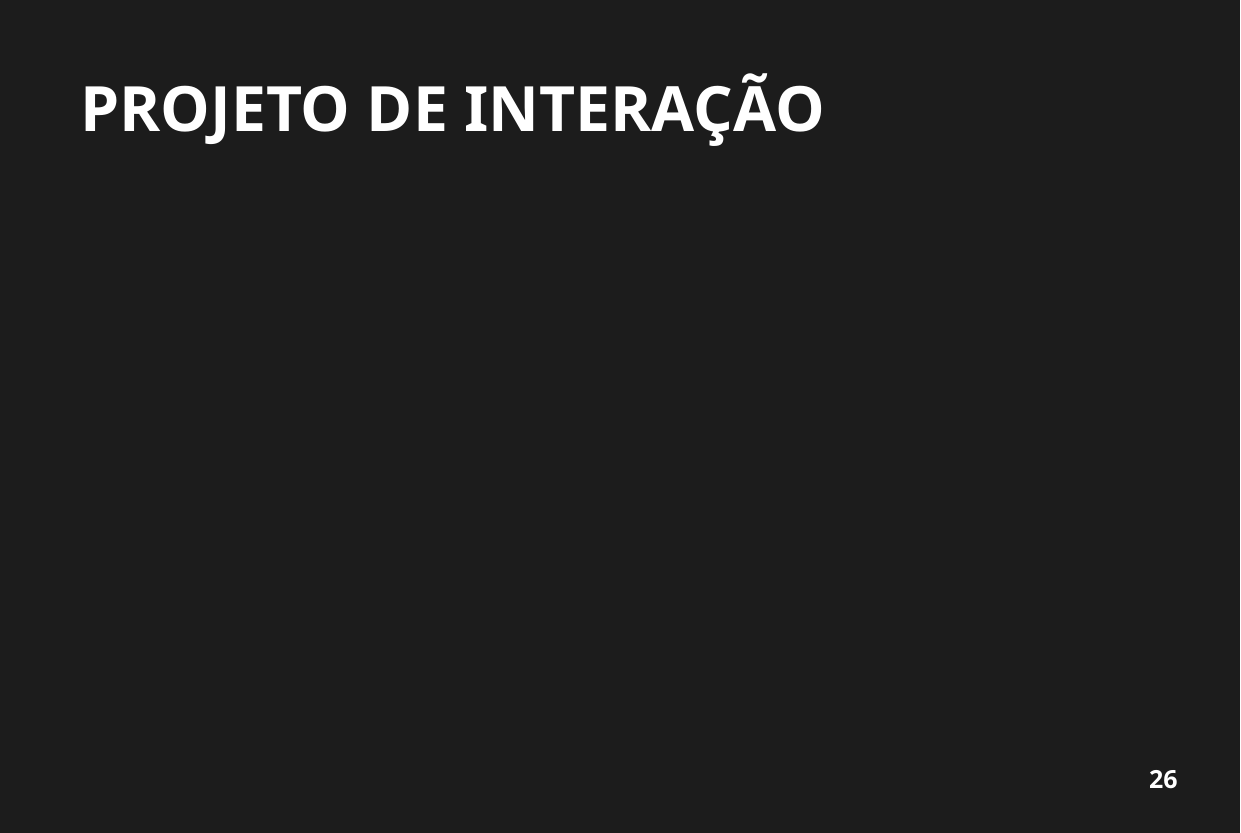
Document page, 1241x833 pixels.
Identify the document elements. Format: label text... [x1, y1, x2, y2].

title 26 [1133, 756, 1193, 802]
title PROJETO DE INTERAÇÃO [80, 26, 1156, 188]
